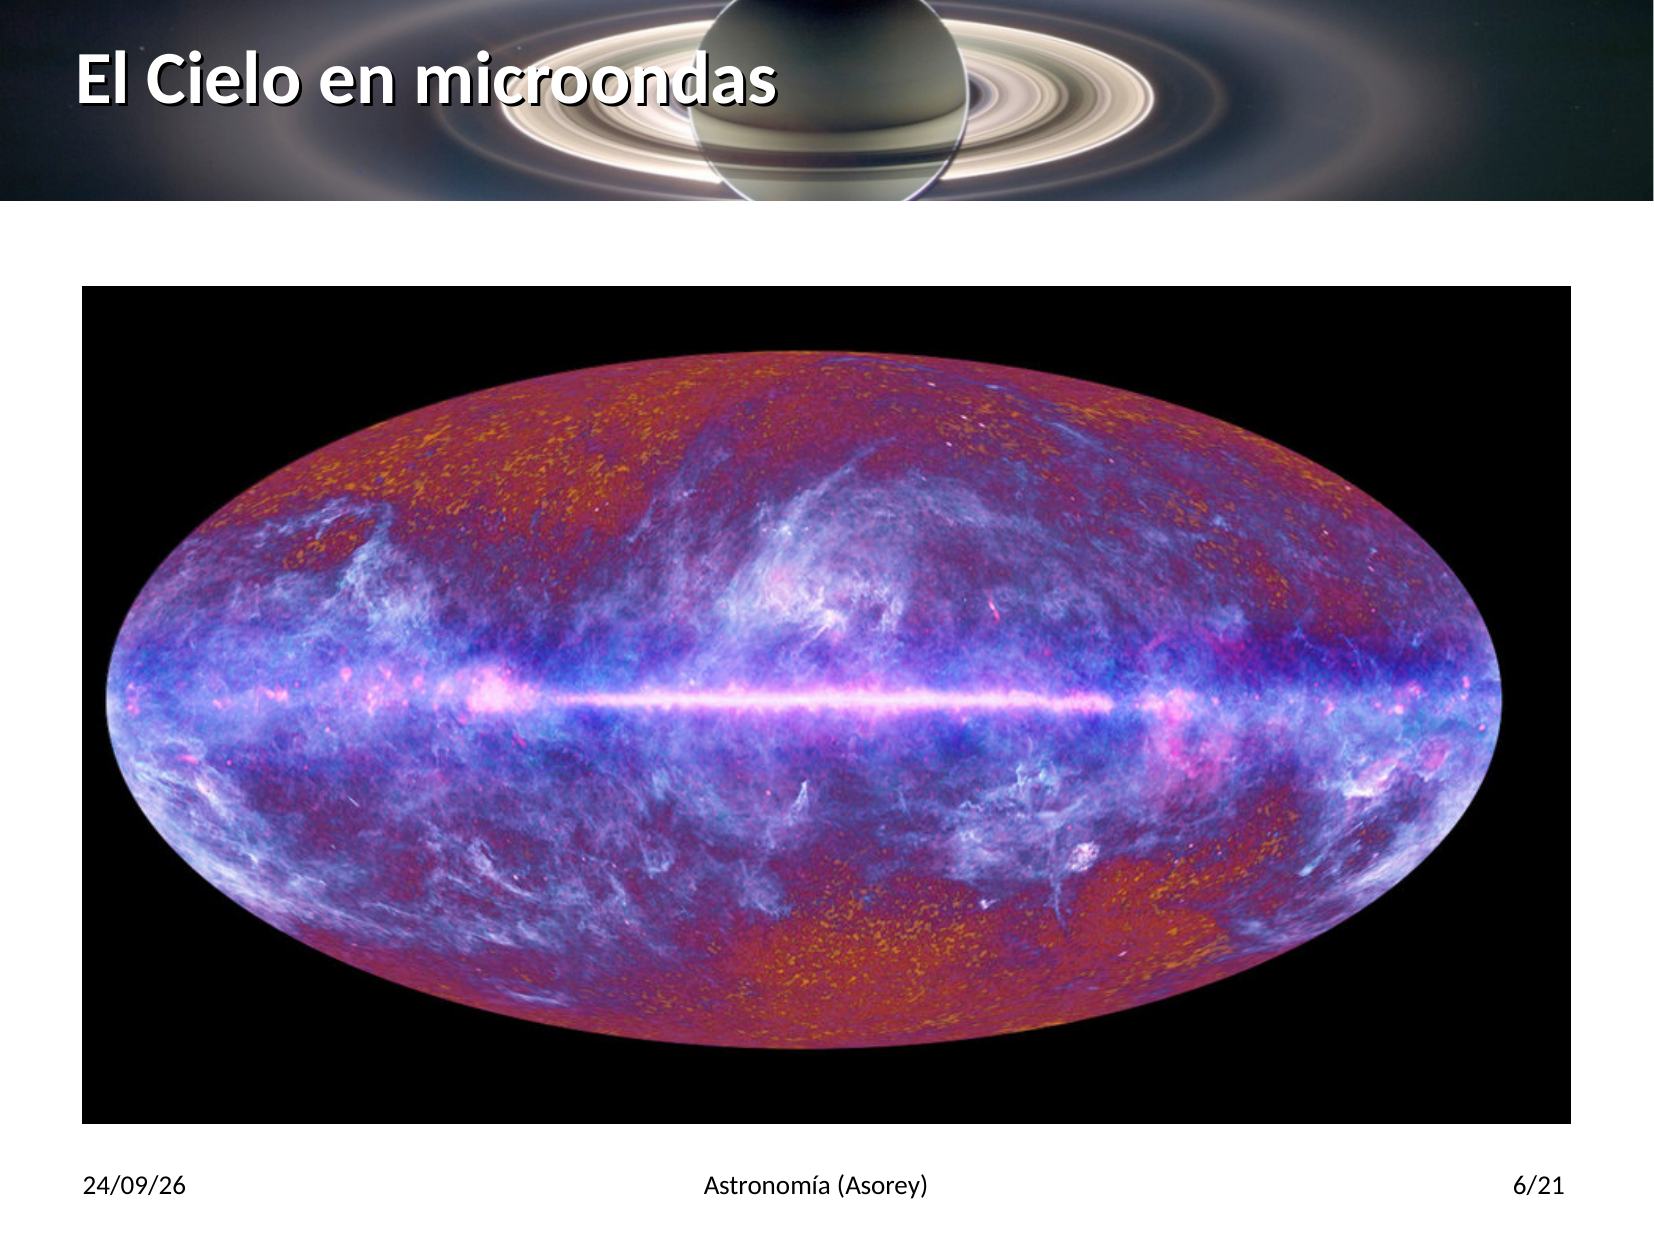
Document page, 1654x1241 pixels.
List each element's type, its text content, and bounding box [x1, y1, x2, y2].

title El Cielo en microondas [75, 19, 1564, 151]
picture [0, 0, 1654, 201]
picture [82, 286, 1571, 1124]
